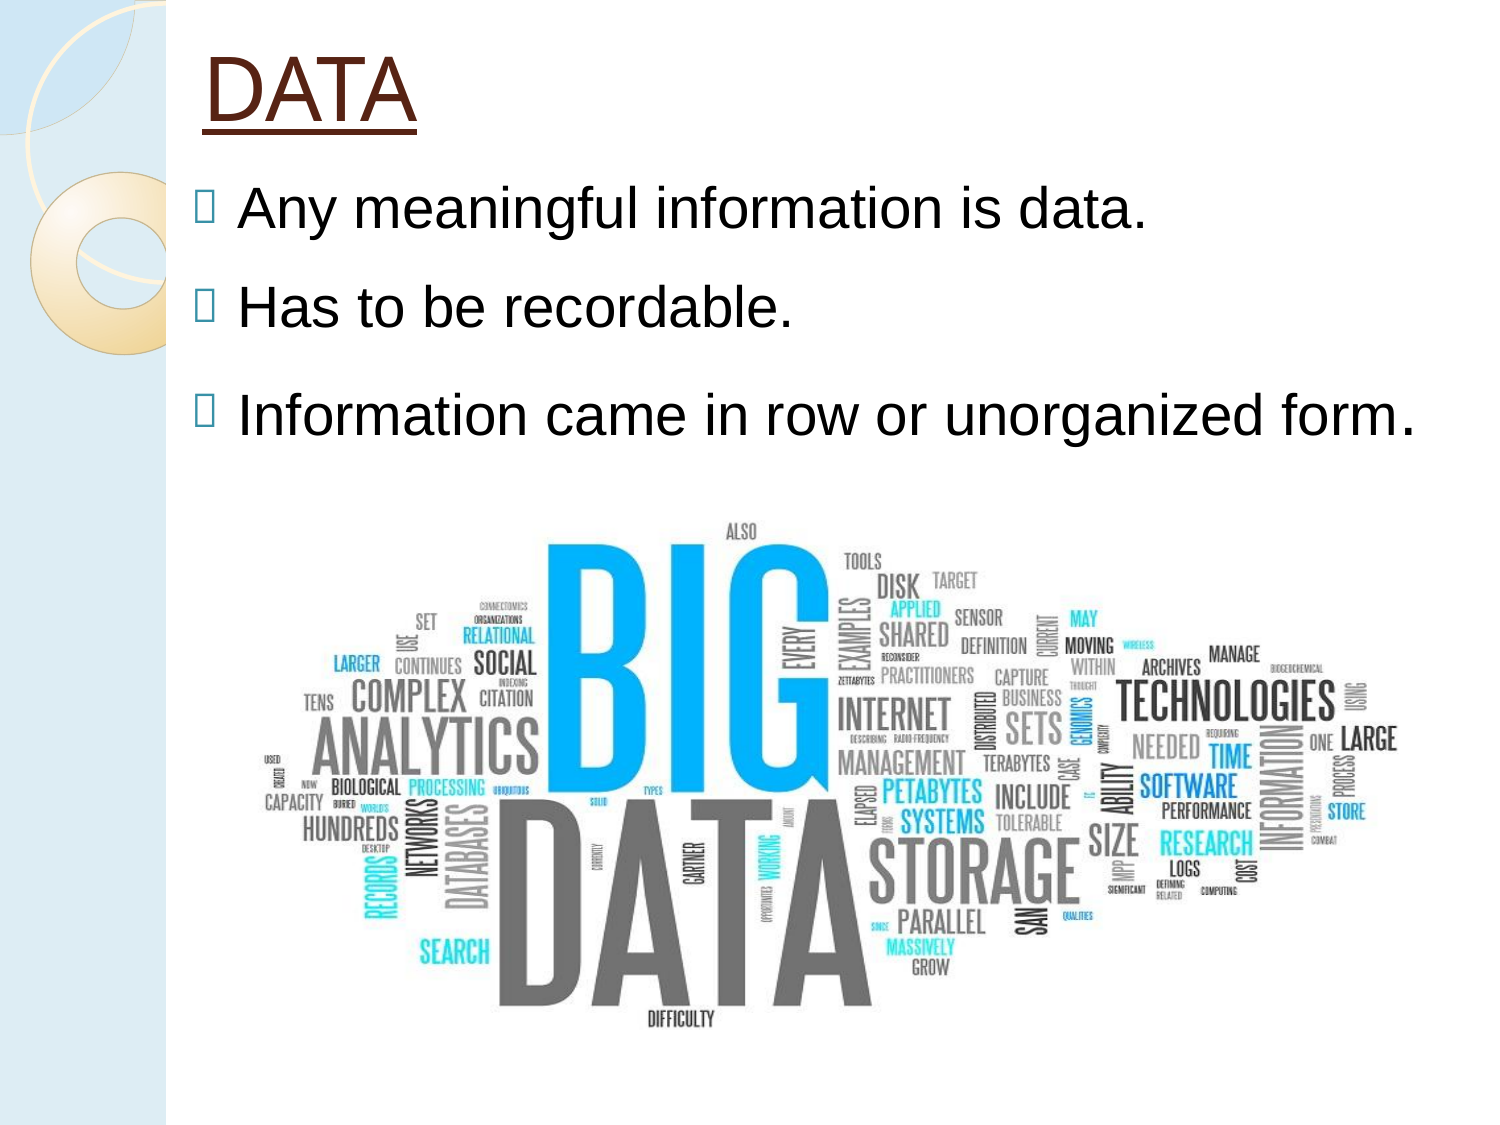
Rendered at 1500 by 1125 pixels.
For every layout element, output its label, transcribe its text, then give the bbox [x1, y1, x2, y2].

title DATA [187, 24, 1077, 162]
list Any meaningful information is data. Has to be recordable. Information came in row or unorganized form. [162, 162, 1500, 950]
picture [237, 462, 1425, 1088]
